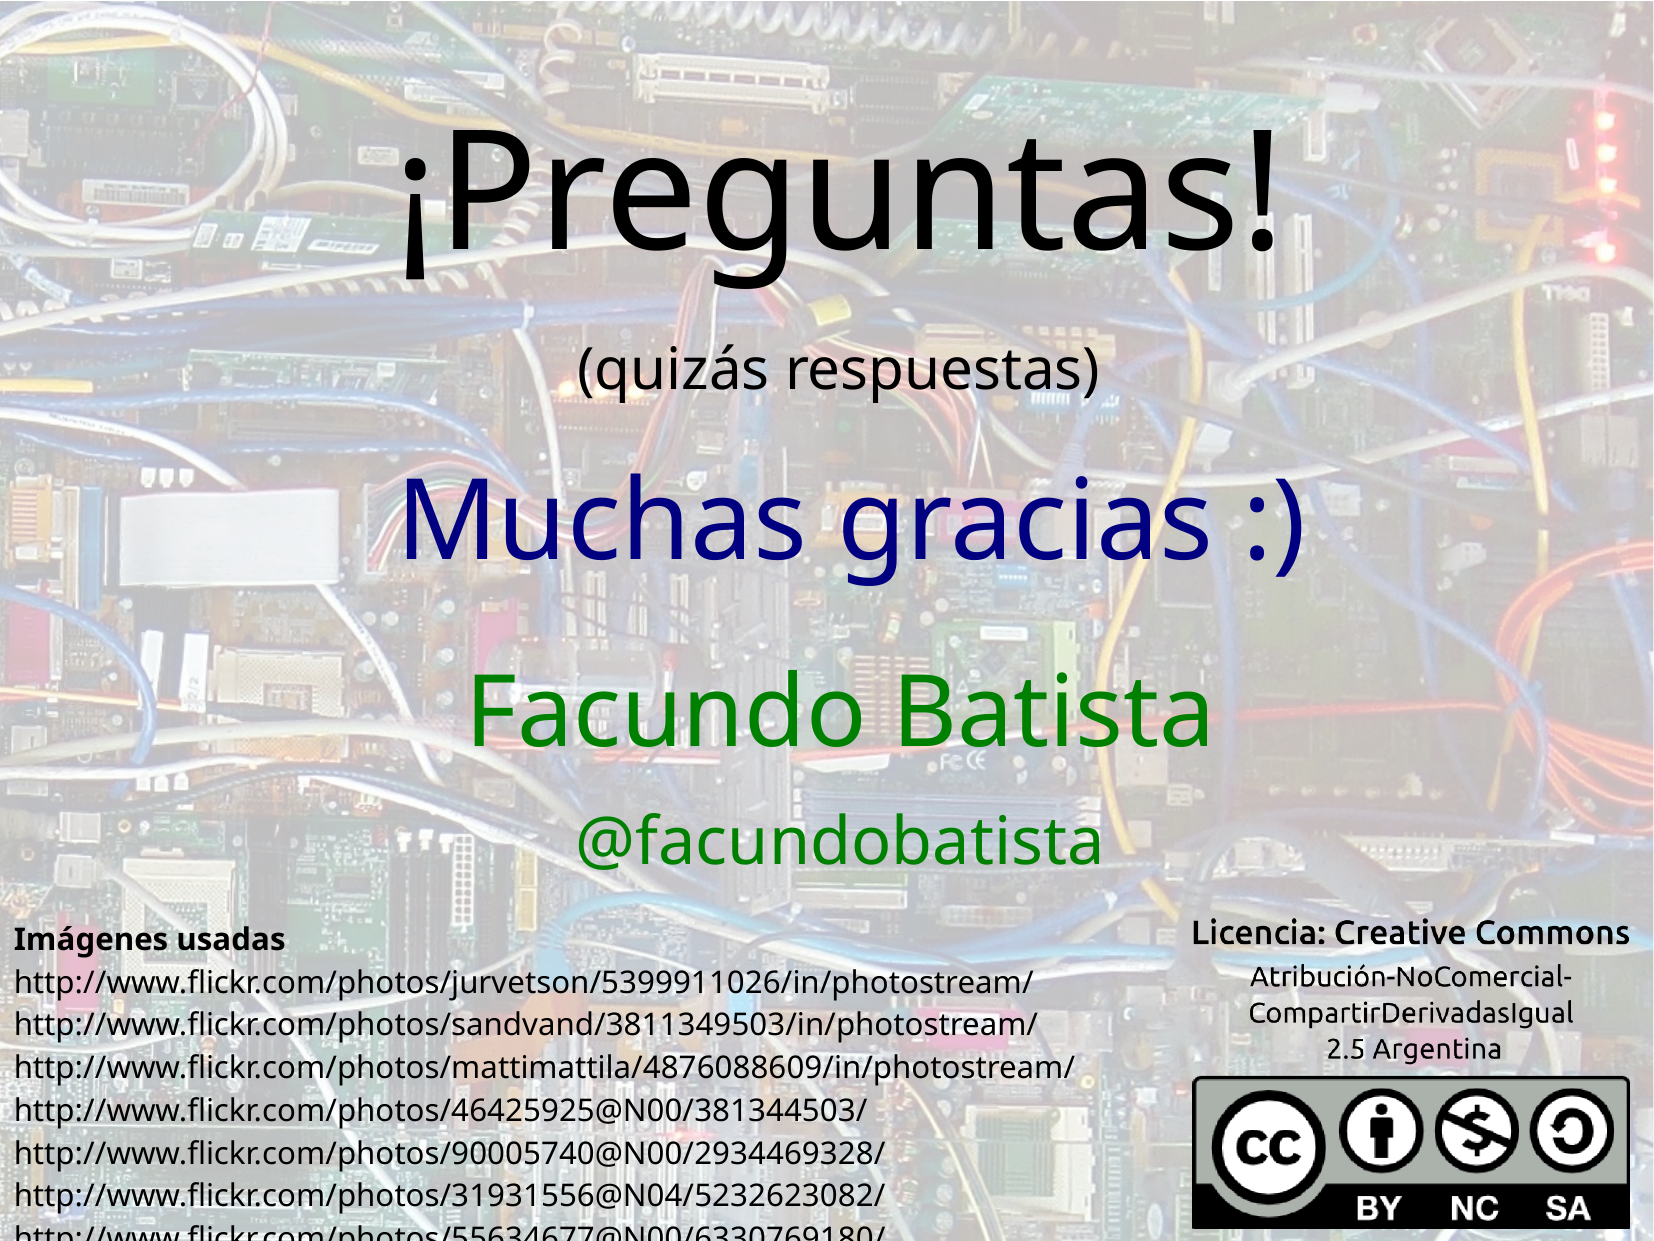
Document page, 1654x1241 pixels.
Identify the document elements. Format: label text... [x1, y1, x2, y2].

text_box Imágenes usadas http://www.flickr.com/photos/jurvetson/5399911026/in/photostream/ http://www.flickr.com/photos/sandvand/3811349503/in/photostream/ http://www.flickr.com/photos/mattimattila/4876088609/in/photostream/ http://www.flickr.com/photos/46425925@N00/381344503/ http://www.flickr.com/photos/90005740@N00/2934469328/ http://www.flickr.com/photos/31931556@N04/5232623082/ http://www.flickr.com/photos/55634677@N00/6330769180/ http://www.flickr.com/photos/51925008@N00/201085692/ [0, 909, 1228, 1241]
text_box Muchas gracias :) [381, 431, 1273, 573]
text_box Facundo Batista @facundobatista [450, 631, 1203, 852]
picture [0, 1, 1654, 1241]
text_box ¡Preguntas! (quizás respuestas) [378, 63, 1276, 361]
